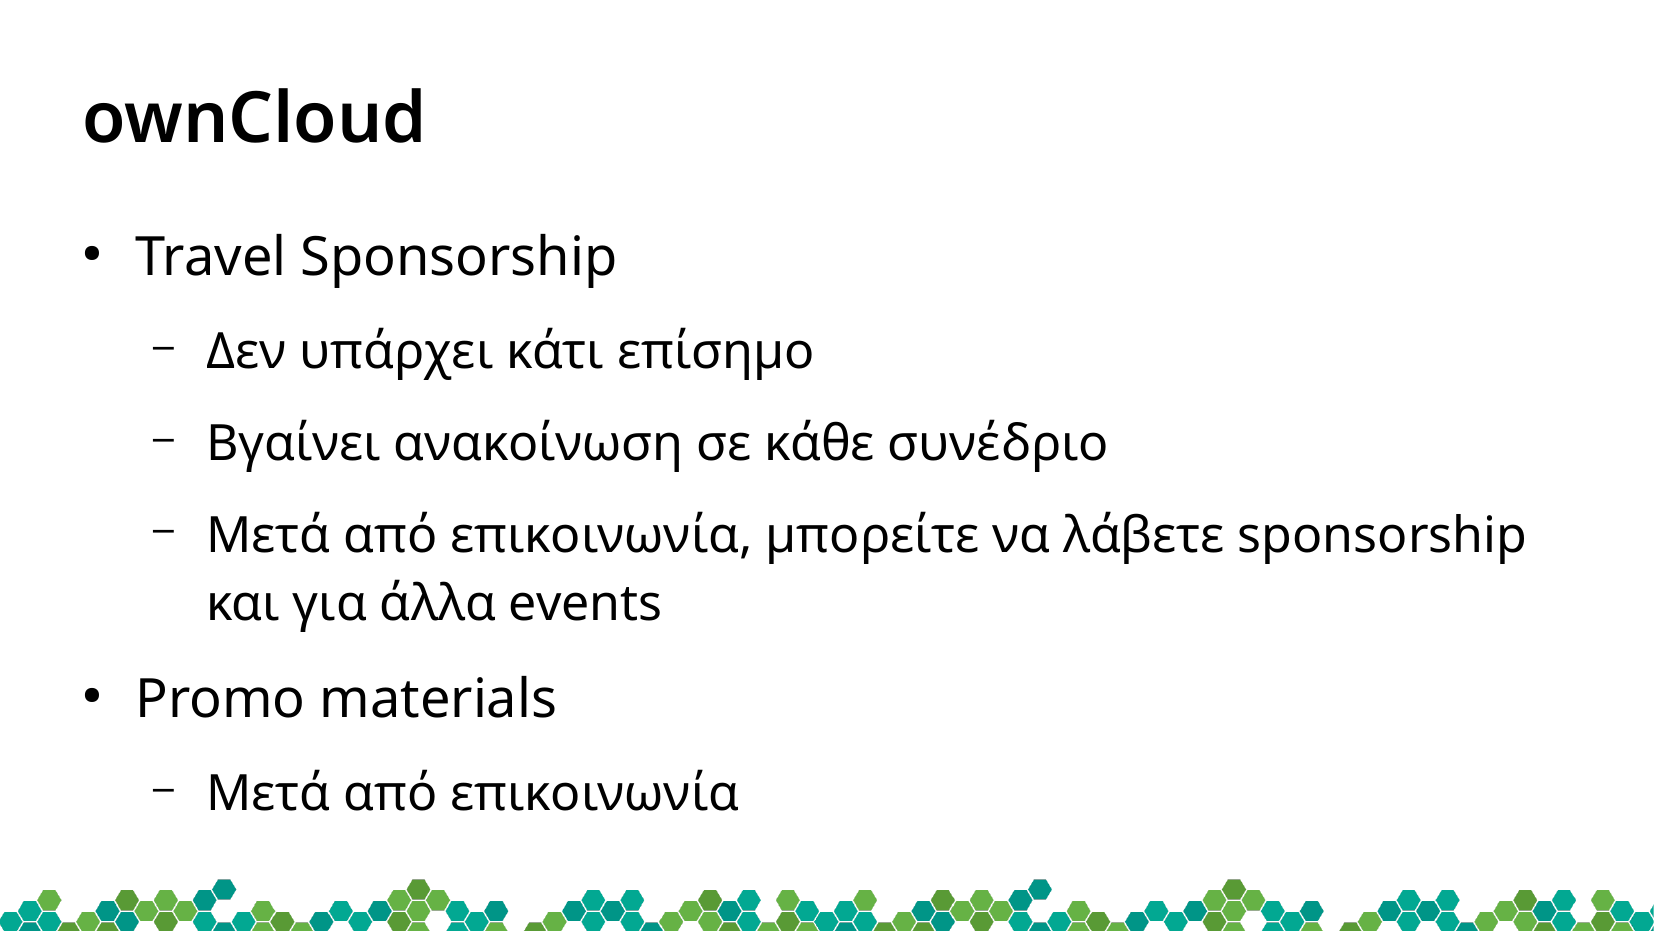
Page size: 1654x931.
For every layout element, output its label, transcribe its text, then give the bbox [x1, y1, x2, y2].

picture [0, 871, 1654, 931]
title ownCloud [82, 37, 1571, 193]
list Travel Sponsorship Δεν υπάρχει κάτι επίσημο Βγαίνει ανακοίνωση σε κάθε συνέδριο Μετά από επικοινωνία, μπορείτε να λάβετε sponsorship και για άλλα events Promo materials Μετά από επικοινωνία [64, 217, 1572, 852]
